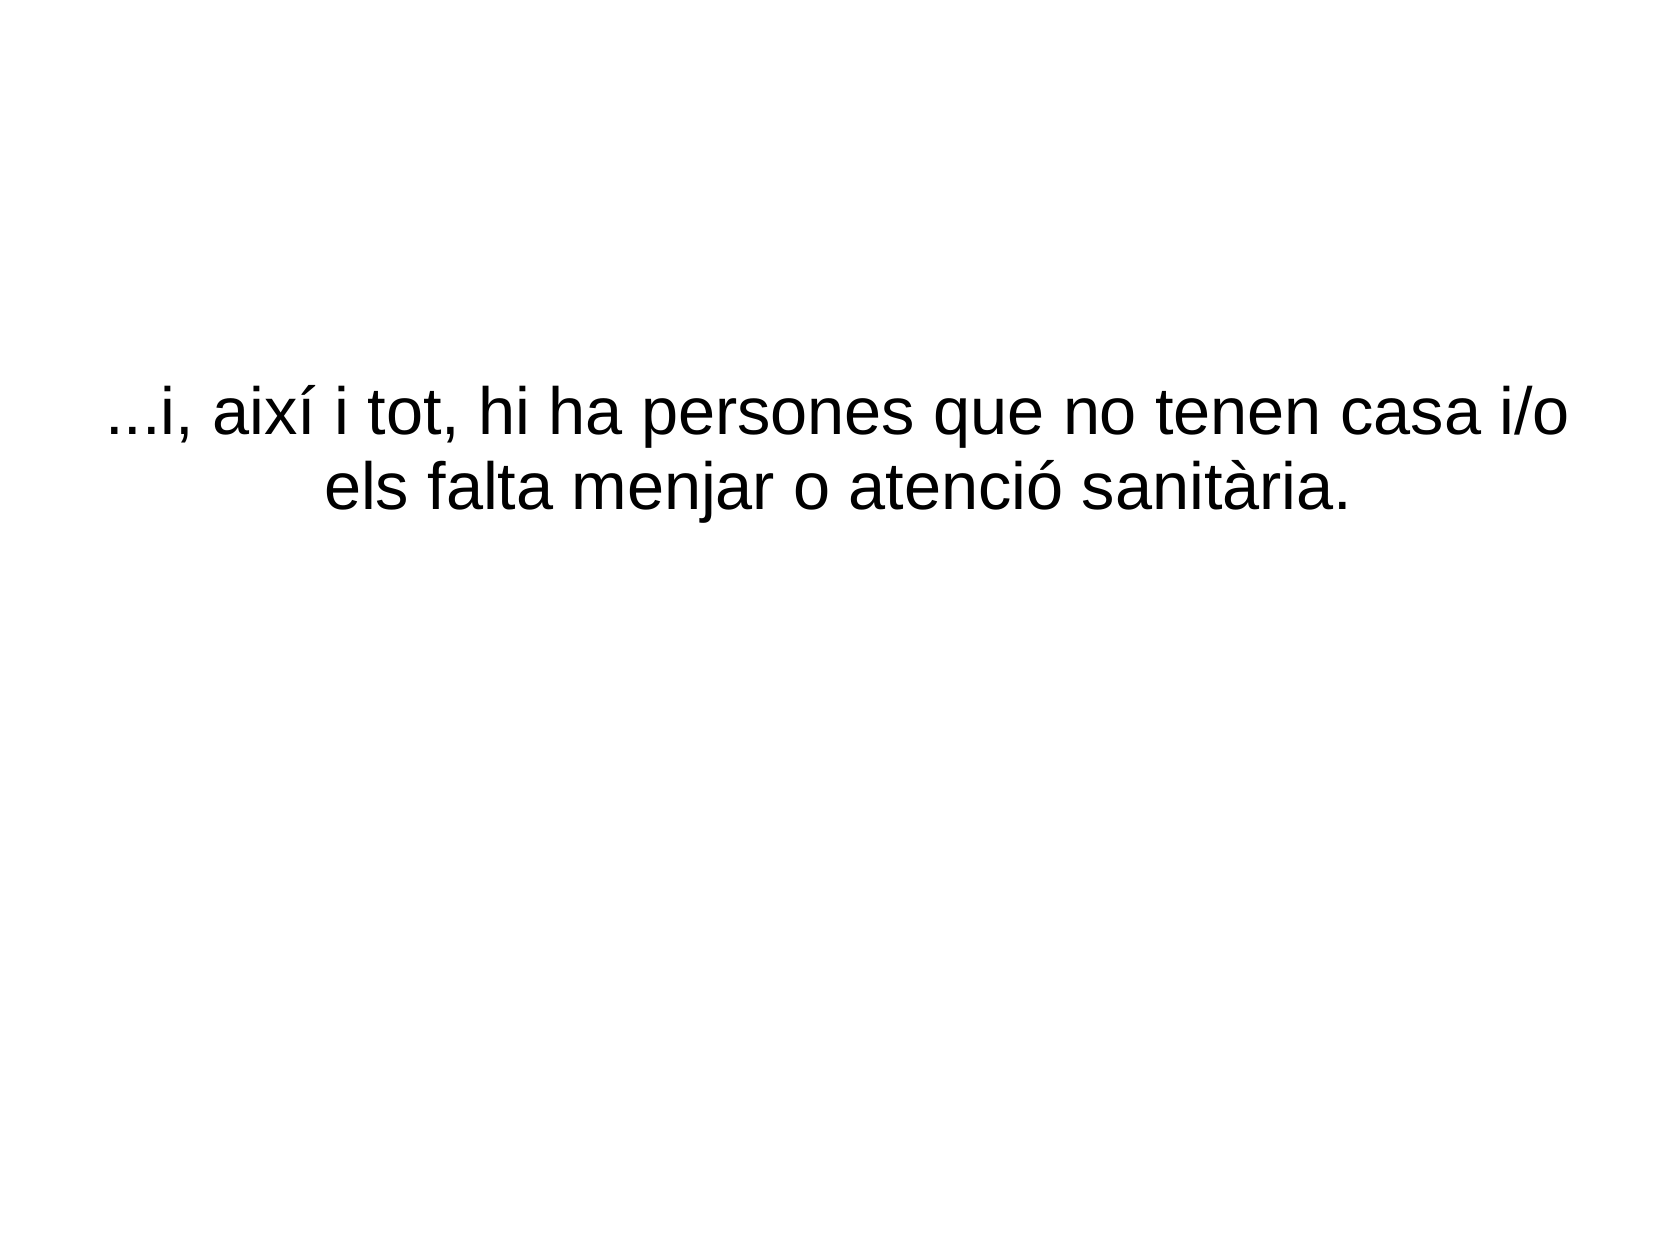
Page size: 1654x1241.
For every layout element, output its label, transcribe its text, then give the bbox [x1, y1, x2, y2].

subtitle ...i, així i tot, hi ha persones que no tenen casa i/o els falta menjar o atenció sanitària. [94, 283, 1583, 615]
